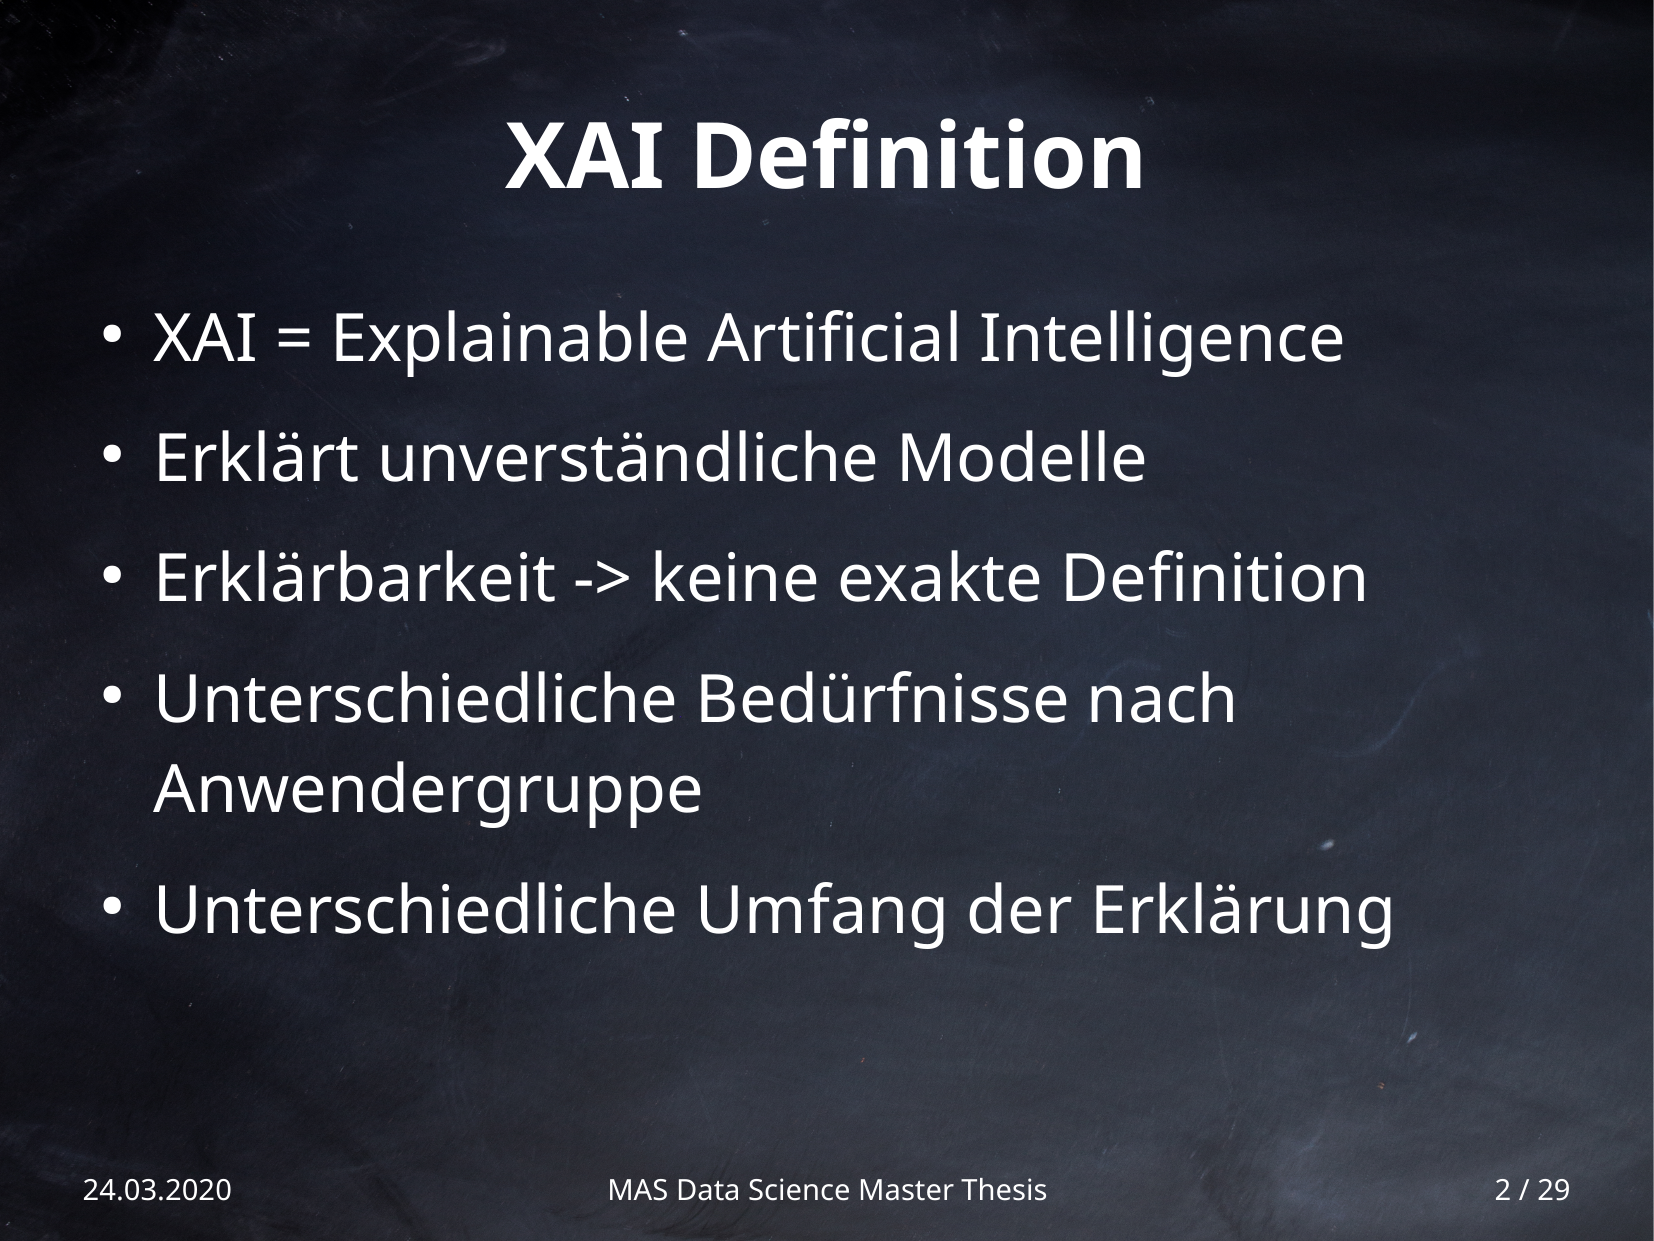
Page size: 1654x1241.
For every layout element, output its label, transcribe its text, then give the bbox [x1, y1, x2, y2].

picture [0, 0, 1654, 1241]
title XAI Definition [82, 49, 1571, 257]
list XAI = Explainable Artiﬁcial Intelligence Erklärt unverständliche Modelle Erklärbarkeit -> keine exakte Definition Unterschiedliche Bedürfnisse nach Anwendergruppe Unterschiedliche Umfang der Erklärung [82, 290, 1571, 1146]
